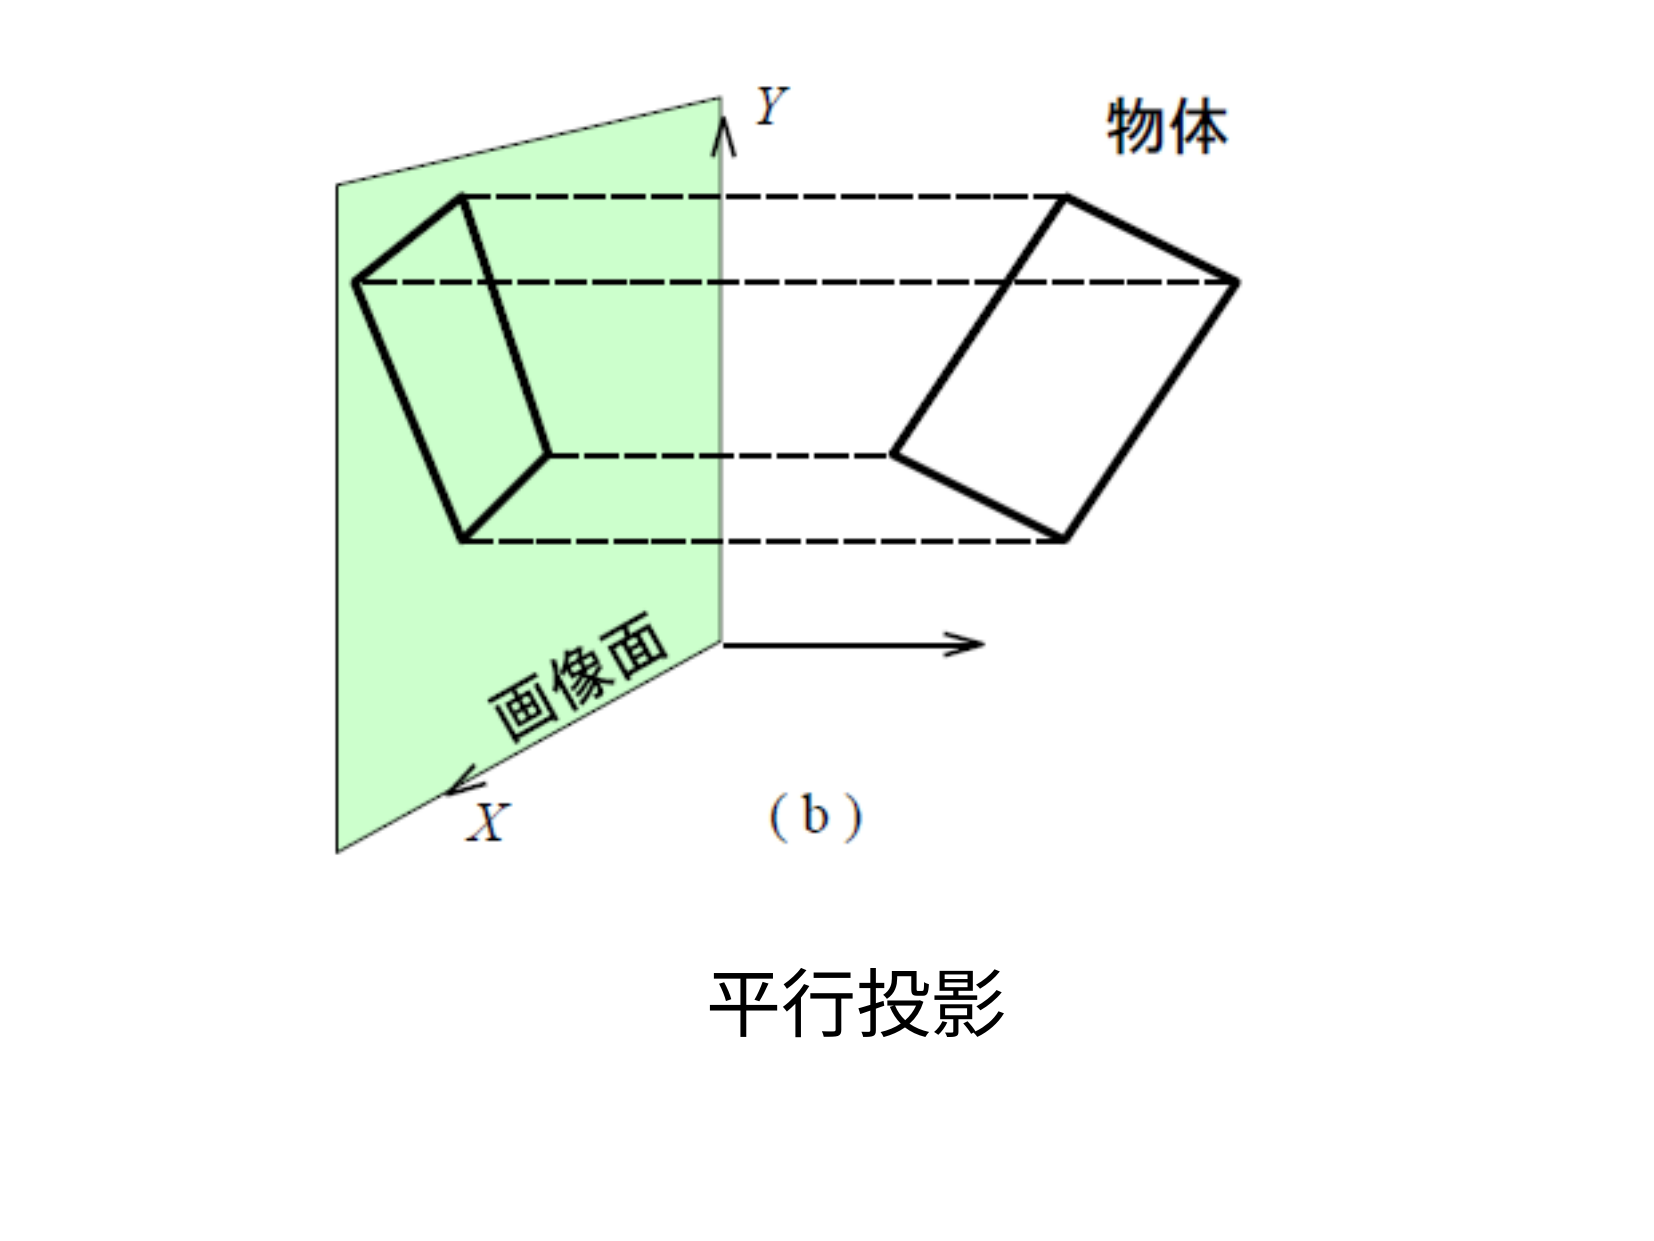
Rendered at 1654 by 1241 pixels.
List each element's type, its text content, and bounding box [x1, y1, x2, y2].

picture [283, 37, 1347, 1117]
title 平行投影 [484, 933, 1229, 1064]
